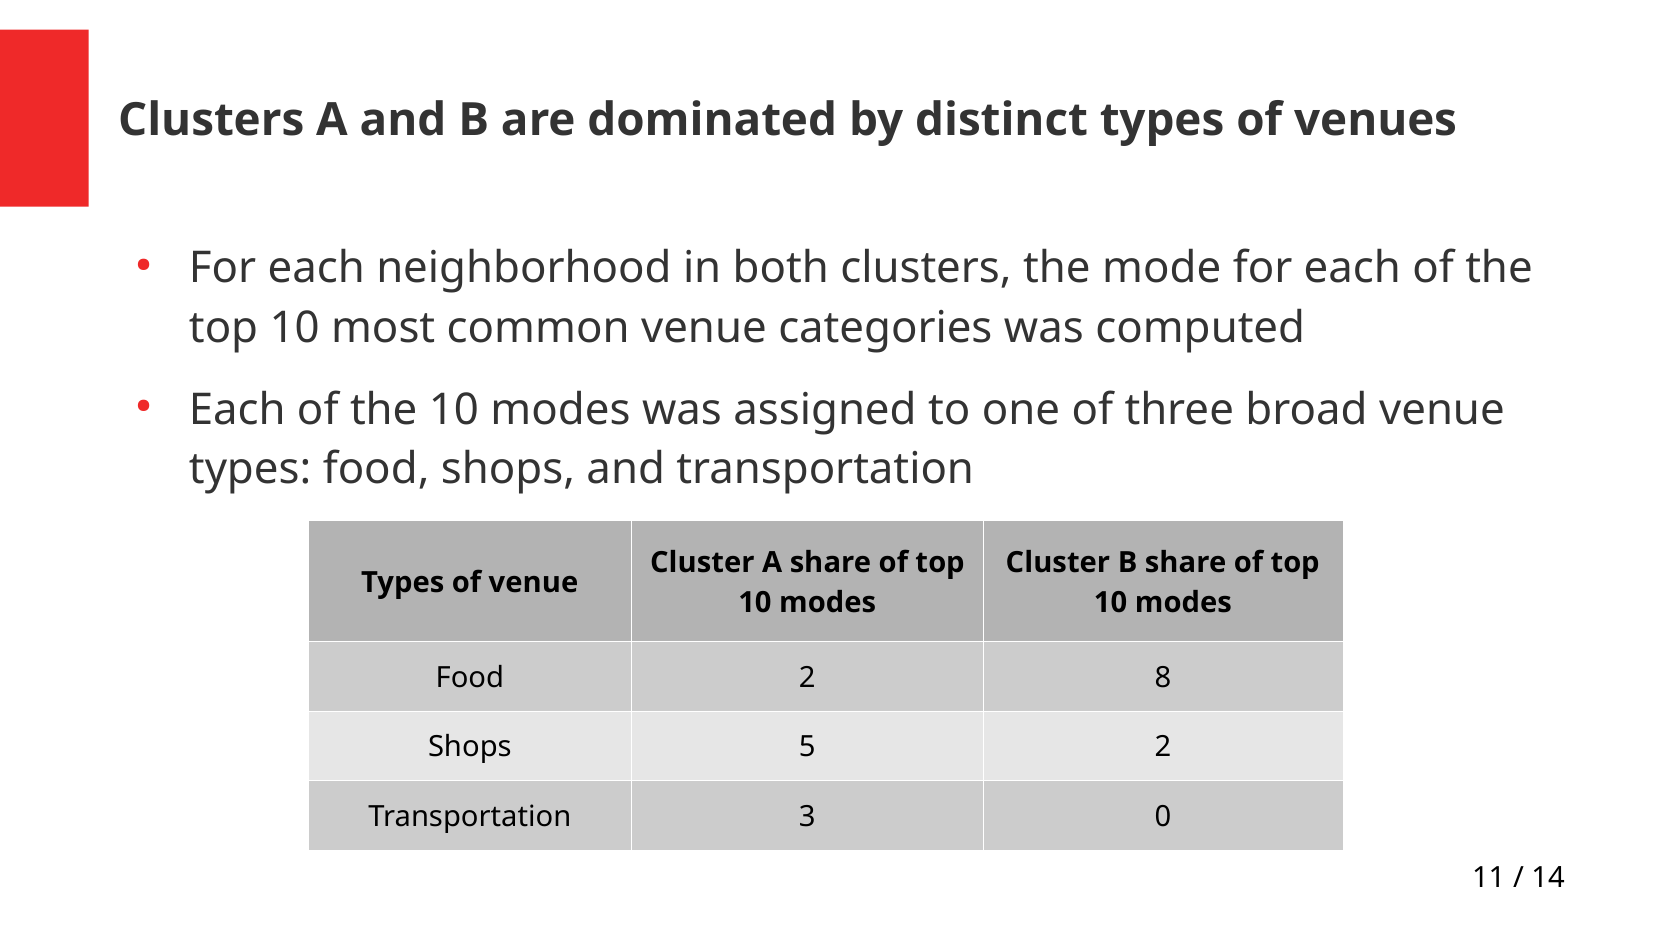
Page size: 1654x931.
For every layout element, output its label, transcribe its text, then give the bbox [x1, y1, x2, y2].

table_cell Food [309, 642, 631, 711]
table_header Cluster A share of top 10 modes [632, 521, 983, 641]
list For each neighborhood in both clusters, the mode for each of the top 10 most common venue categories was computed Each of the 10 modes was assigned to one of three broad venue types: food, shops, and transportation [118, 236, 1595, 798]
table_cell 5 [632, 712, 983, 780]
table_cell 3 [632, 781, 983, 850]
table_header Cluster B share of top 10 modes [984, 521, 1343, 641]
title Clusters A and B are dominated by distinct types of venues [118, 29, 1595, 207]
table_cell 2 [984, 712, 1343, 780]
table_cell 0 [984, 781, 1343, 850]
table_cell Shops [309, 712, 631, 780]
table_cell 8 [984, 642, 1343, 711]
table_header Types of venue [309, 521, 631, 641]
table_cell Transportation [309, 781, 631, 850]
table_cell 2 [632, 642, 983, 711]
